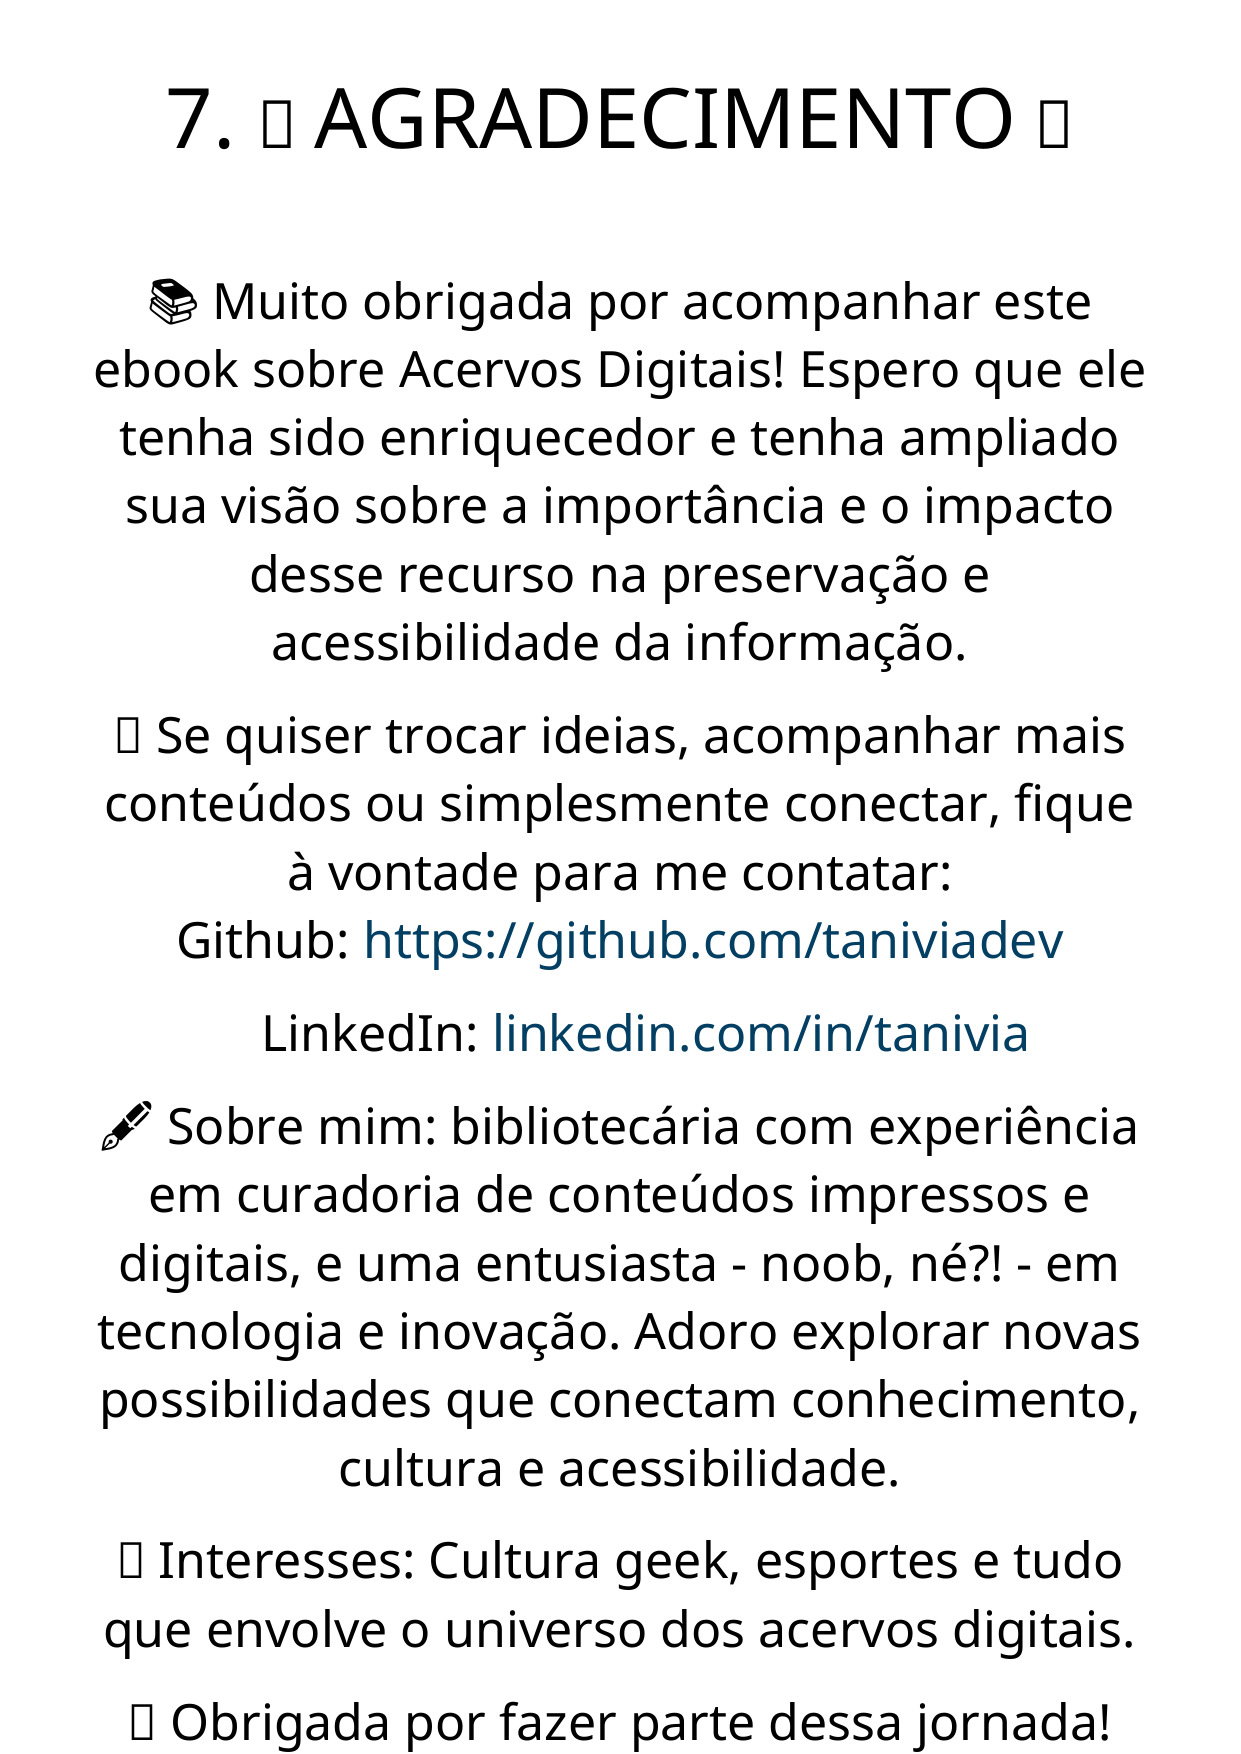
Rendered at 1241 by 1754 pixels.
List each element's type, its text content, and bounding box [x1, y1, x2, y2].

text_box 📚 Muito obrigada por acompanhar este ebook sobre Acervos Digitais! Espero que ele tenha sido enriquecedor e tenha ampliado sua visão sobre a importância e o impacto desse recurso na preservação e acessibilidade da informação. 💡 Se quiser trocar ideias, acompanhar mais conteúdos ou simplesmente conectar, fique à vontade para me contatar: Github: https://github.com/taniviadev LinkedIn: linkedin.com/in/tanivia 🖋️ Sobre mim: bibliotecária com experiência em curadoria de conteúdos impressos e digitais, e uma entusiasta - noob, né?! - em tecnologia e inovação. Adoro explorar novas possibilidades que conectam conhecimento, cultura e acessibilidade. ✨ Interesses: Cultura geek, esportes e tudo que envolve o universo dos acervos digitais. 🎉 Obrigada por fazer parte dessa jornada! Até a próxima! [88, 265, 1152, 1649]
text_box 7. 🌟 AGRADECIMENTO 🌟 [59, 59, 1182, 178]
